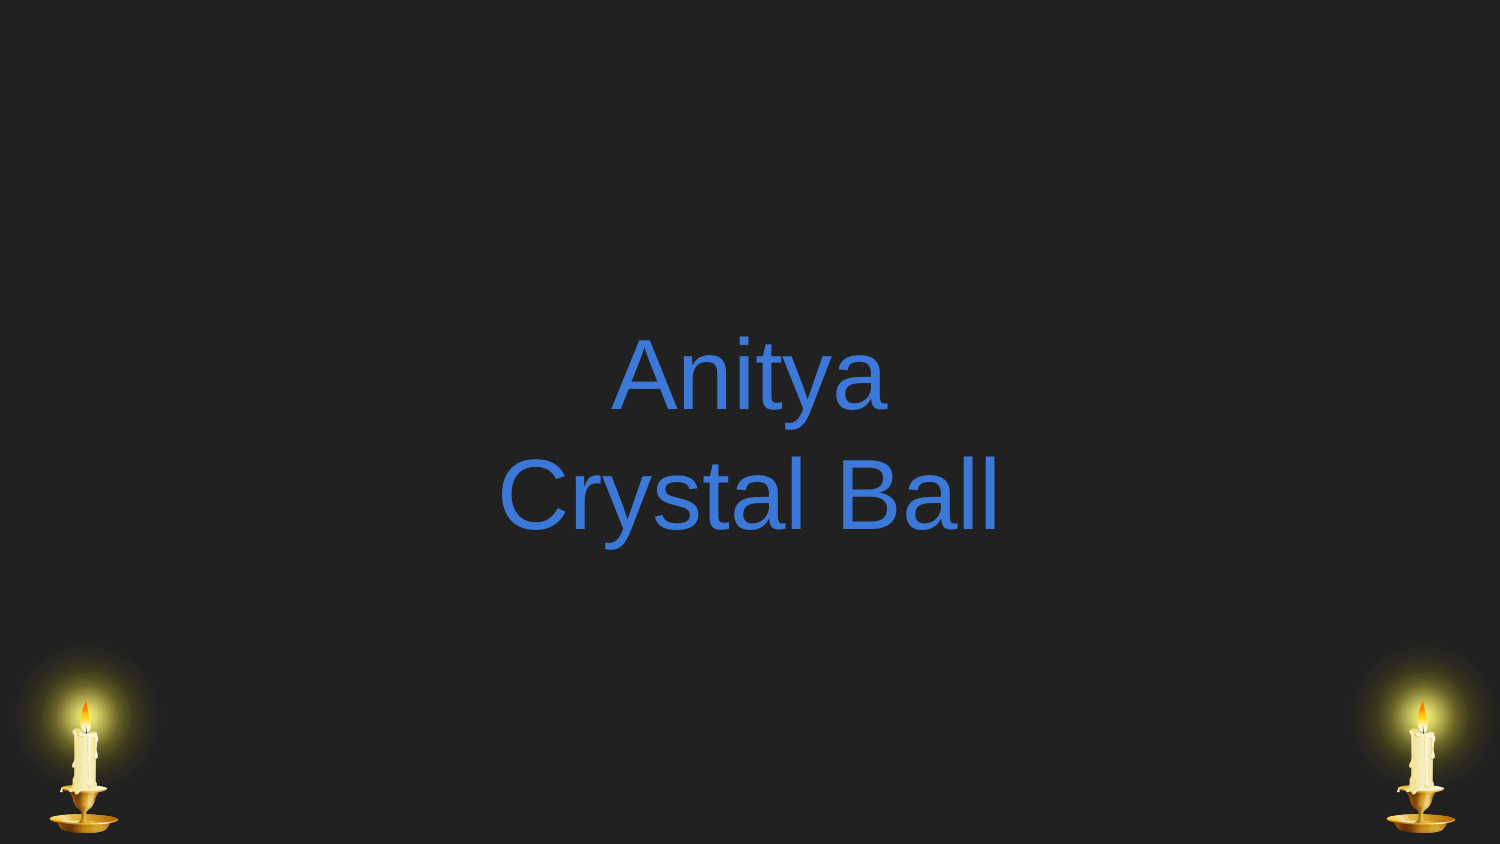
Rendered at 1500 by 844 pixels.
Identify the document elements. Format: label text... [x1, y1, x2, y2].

picture [10, 640, 163, 835]
picture [1347, 640, 1500, 835]
text_box Anitya Crystal Ball [149, 294, 1351, 550]
